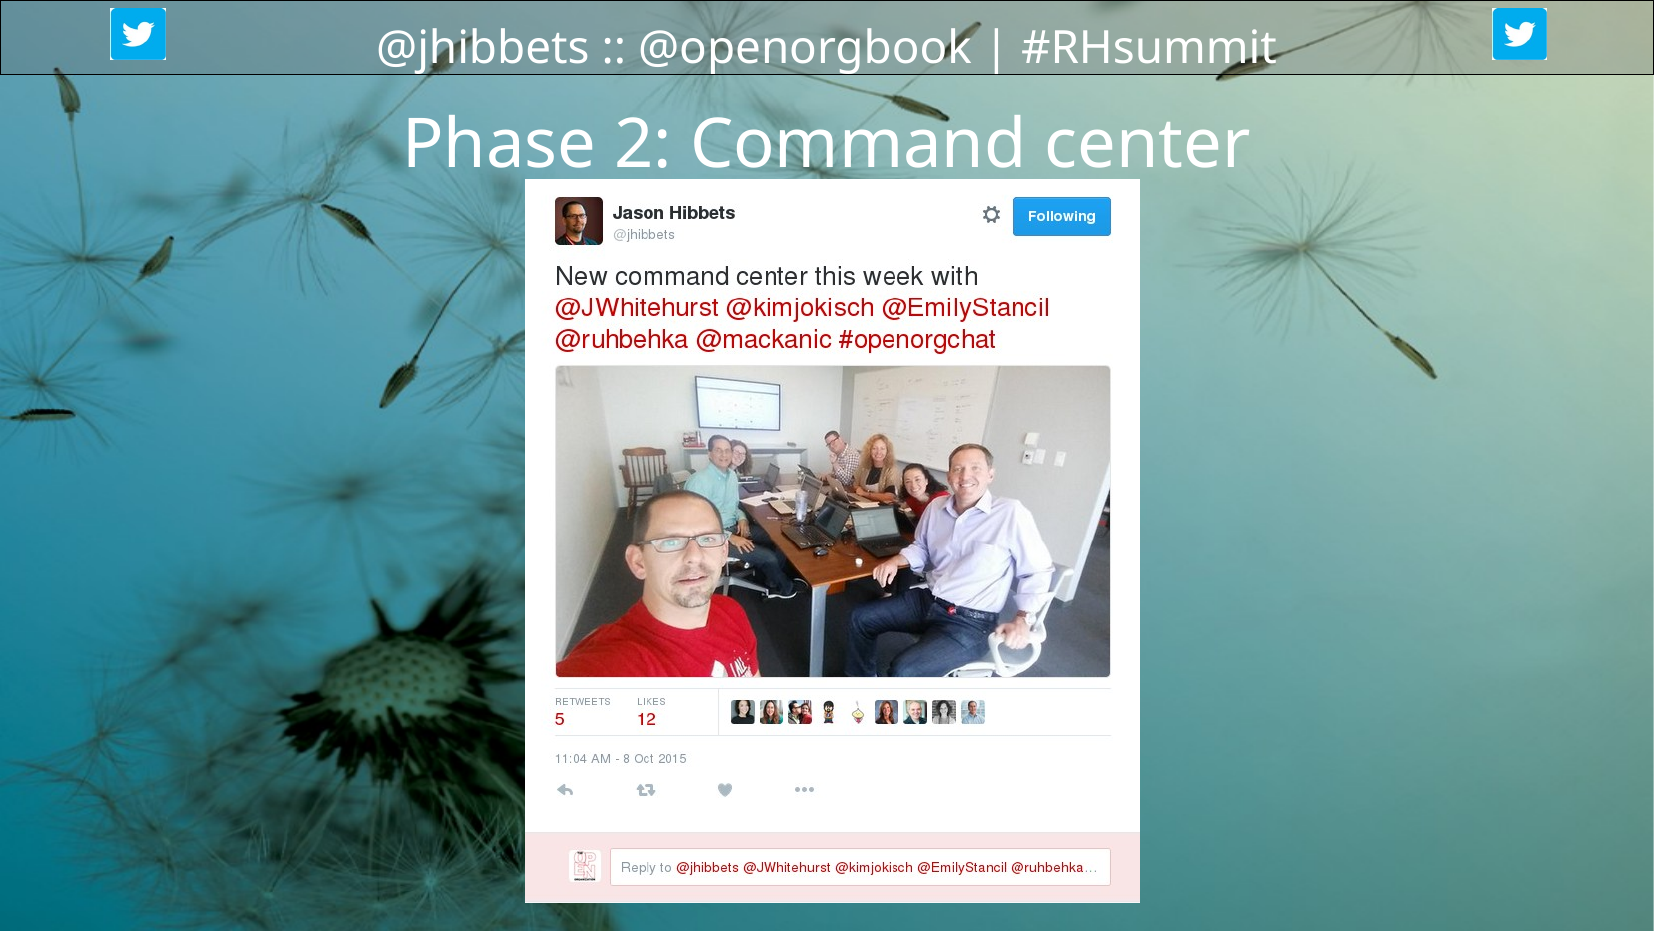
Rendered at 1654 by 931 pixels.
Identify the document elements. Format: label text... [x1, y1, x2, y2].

picture [124, 22, 154, 46]
title Phase 2: Command center [82, 63, 1571, 219]
picture [1506, 22, 1535, 46]
picture [0, 75, 1654, 931]
